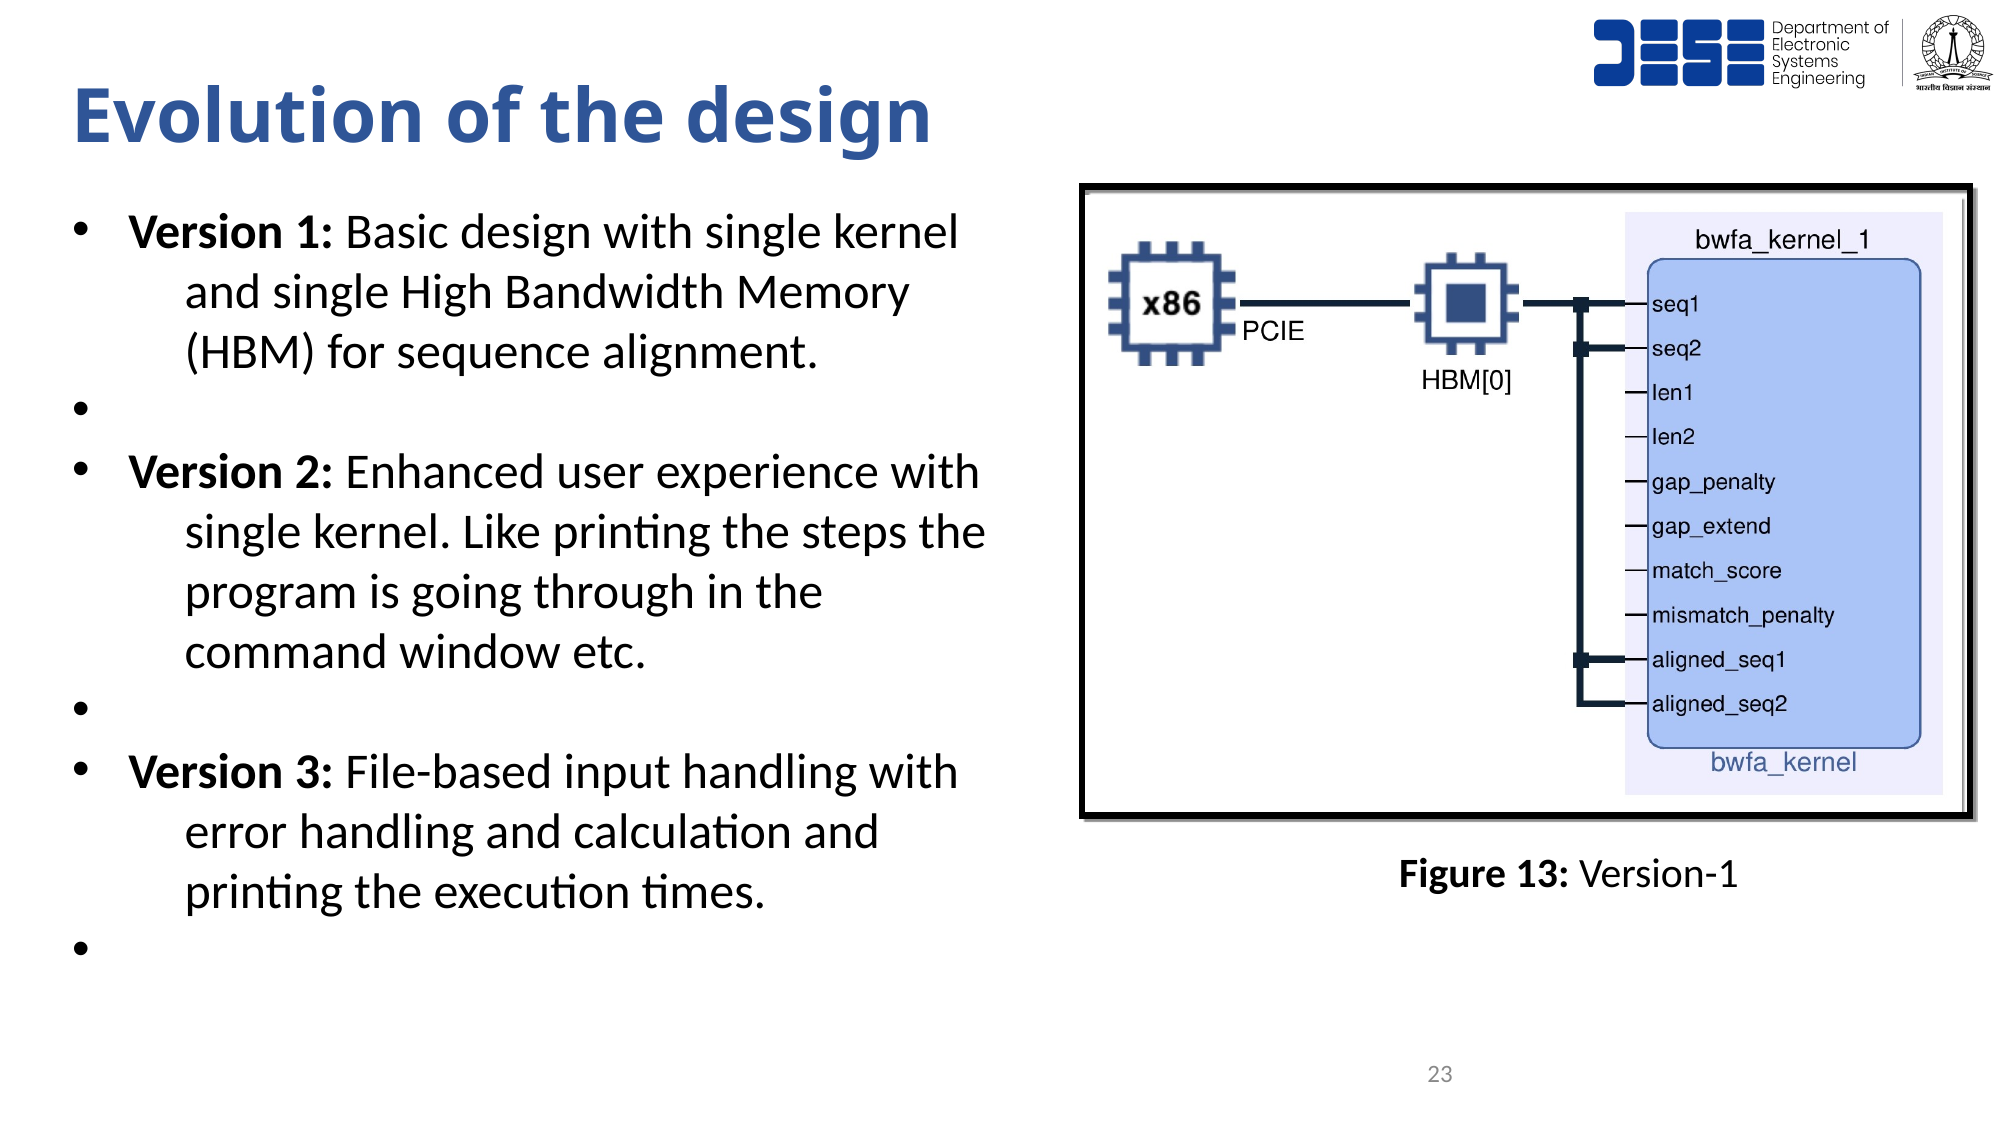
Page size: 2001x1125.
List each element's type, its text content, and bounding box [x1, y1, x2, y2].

text_box Version 1: Basic design with single kernel and single High Bandwidth Memory (HBM) for sequence alignment. Version 2: Enhanced user experience with single kernel. Like printing the steps the program is going through in the command window etc. Version 3: File-based input handling with error handling and calculation and printing the execution times. [57, 190, 1052, 1055]
picture [1085, 189, 1967, 813]
title Evolution of the design [56, 46, 1782, 191]
text_box Figure 13: Version-1 [1384, 838, 1780, 904]
text_box [1412, 1042, 1863, 1103]
